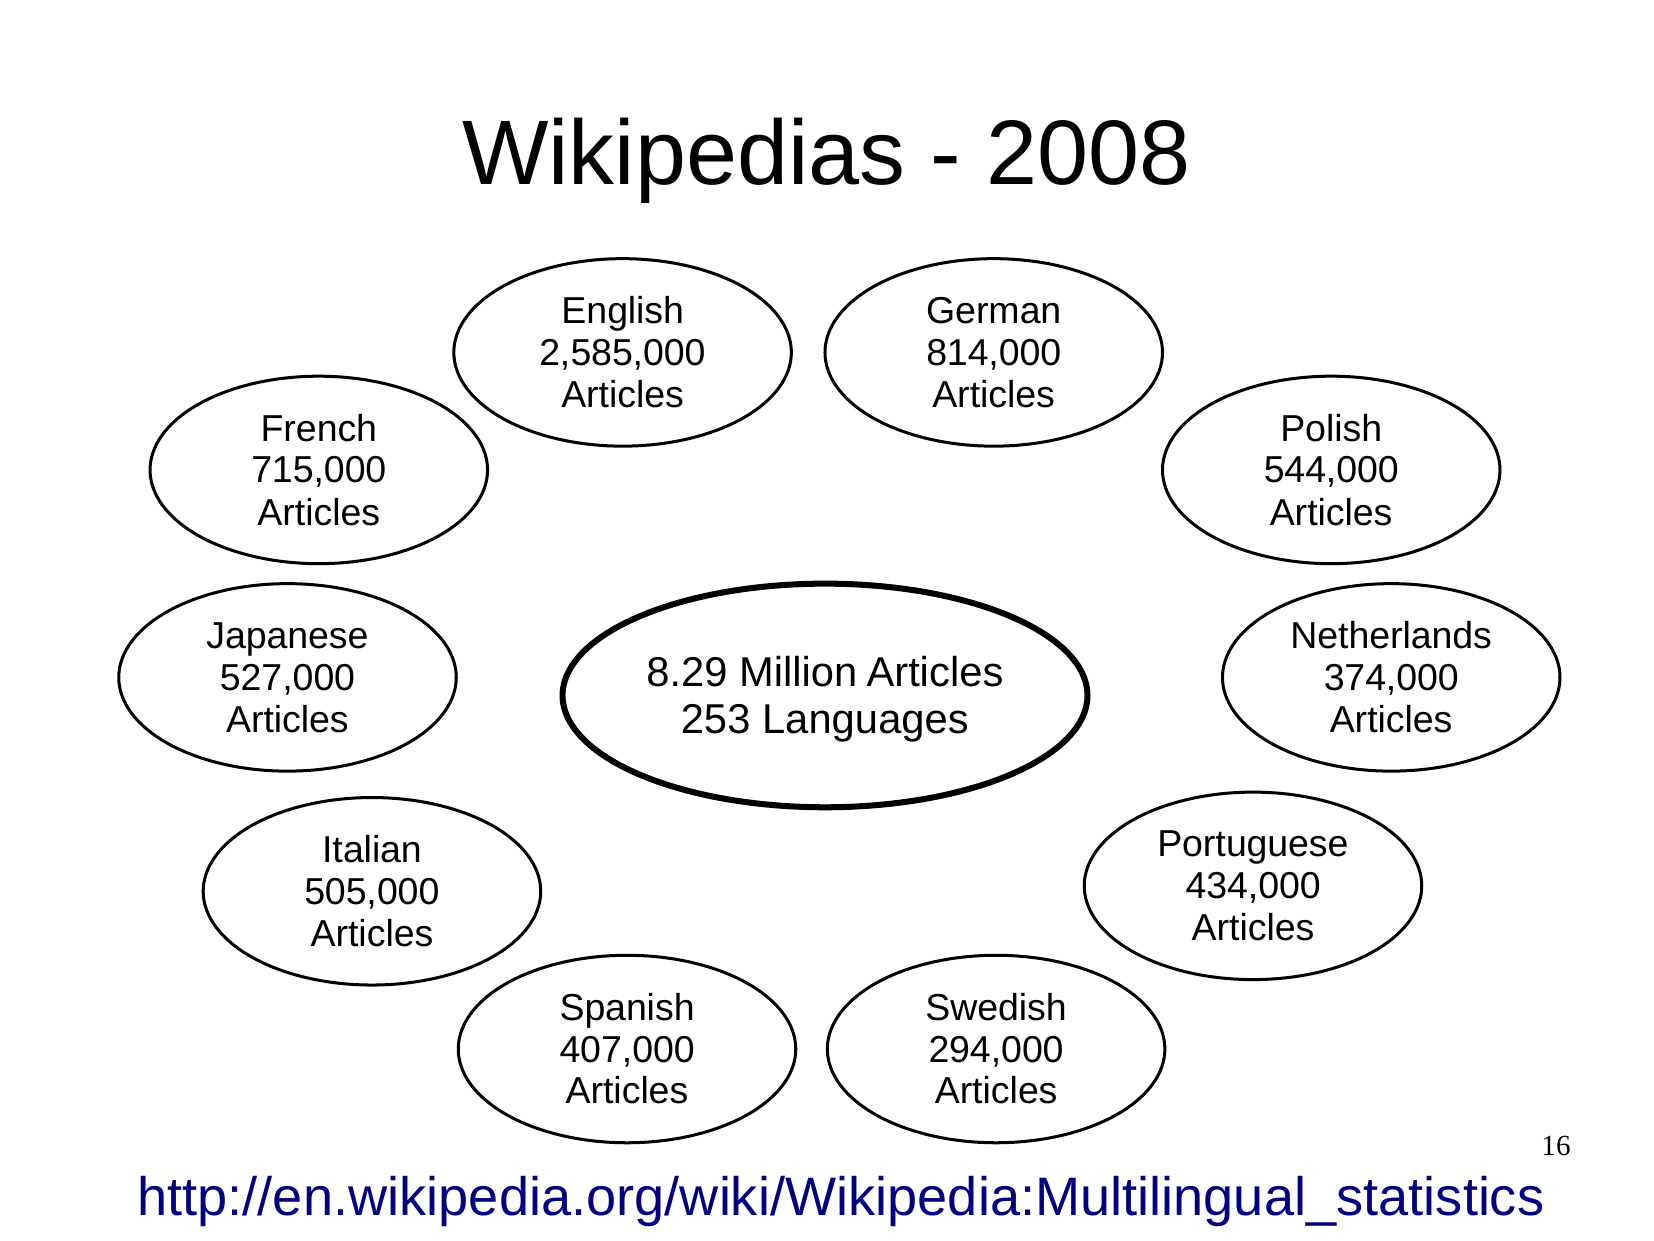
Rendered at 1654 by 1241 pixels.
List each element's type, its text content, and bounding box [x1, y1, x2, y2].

text_box German 814,000 Articles [825, 258, 1163, 447]
text_box Spanish 407,000 Articles [458, 955, 796, 1143]
text_box Netherlands 374,000 Articles [1222, 583, 1561, 772]
text_box Polish 544,000 Articles [1162, 376, 1501, 564]
text_box Italian 505,000 Articles [203, 797, 541, 986]
title Wikipedias - 2008 [82, 49, 1571, 257]
text_box English 2,585,000 Articles [453, 258, 792, 447]
text_box French 715,000 Articles [150, 376, 488, 564]
text_box Japanese 527,000 Articles [118, 583, 457, 772]
text_box Swedish 294,000 Articles [827, 955, 1165, 1143]
text_box 8.29 Million Articles 253 Languages [562, 583, 1088, 808]
text_box http://en.wikipedia.org/wiki/Wikipedia:Multilingual_statistics [122, 1159, 1565, 1235]
text_box Portuguese 434,000 Articles [1084, 792, 1422, 980]
